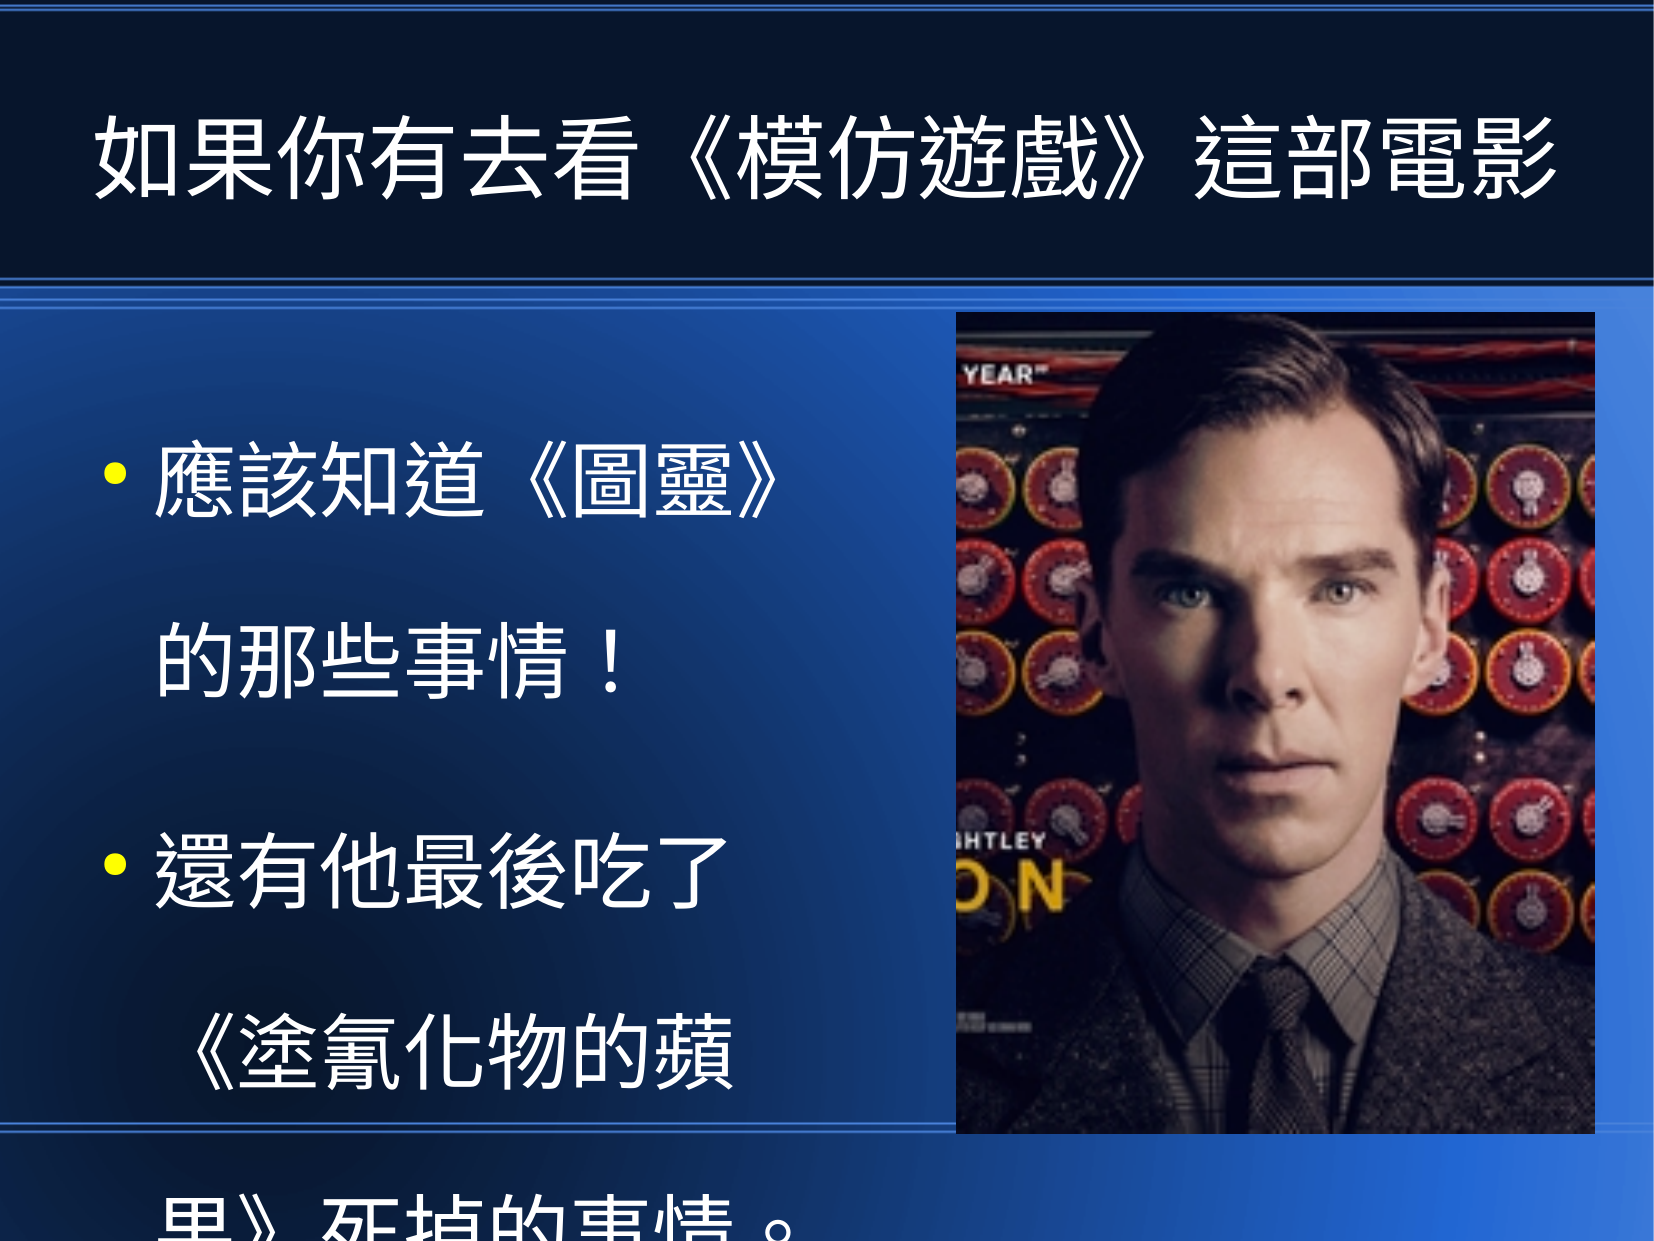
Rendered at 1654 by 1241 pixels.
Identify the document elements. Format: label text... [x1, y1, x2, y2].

picture [0, 0, 1654, 1241]
title 如果你有去看《模仿遊戲》這部電影 [82, 49, 1571, 257]
list 應該知道《圖靈》的那些事情！ 還有他最後吃了《塗氰化物的蘋果》死掉的事情。 [82, 355, 827, 1241]
